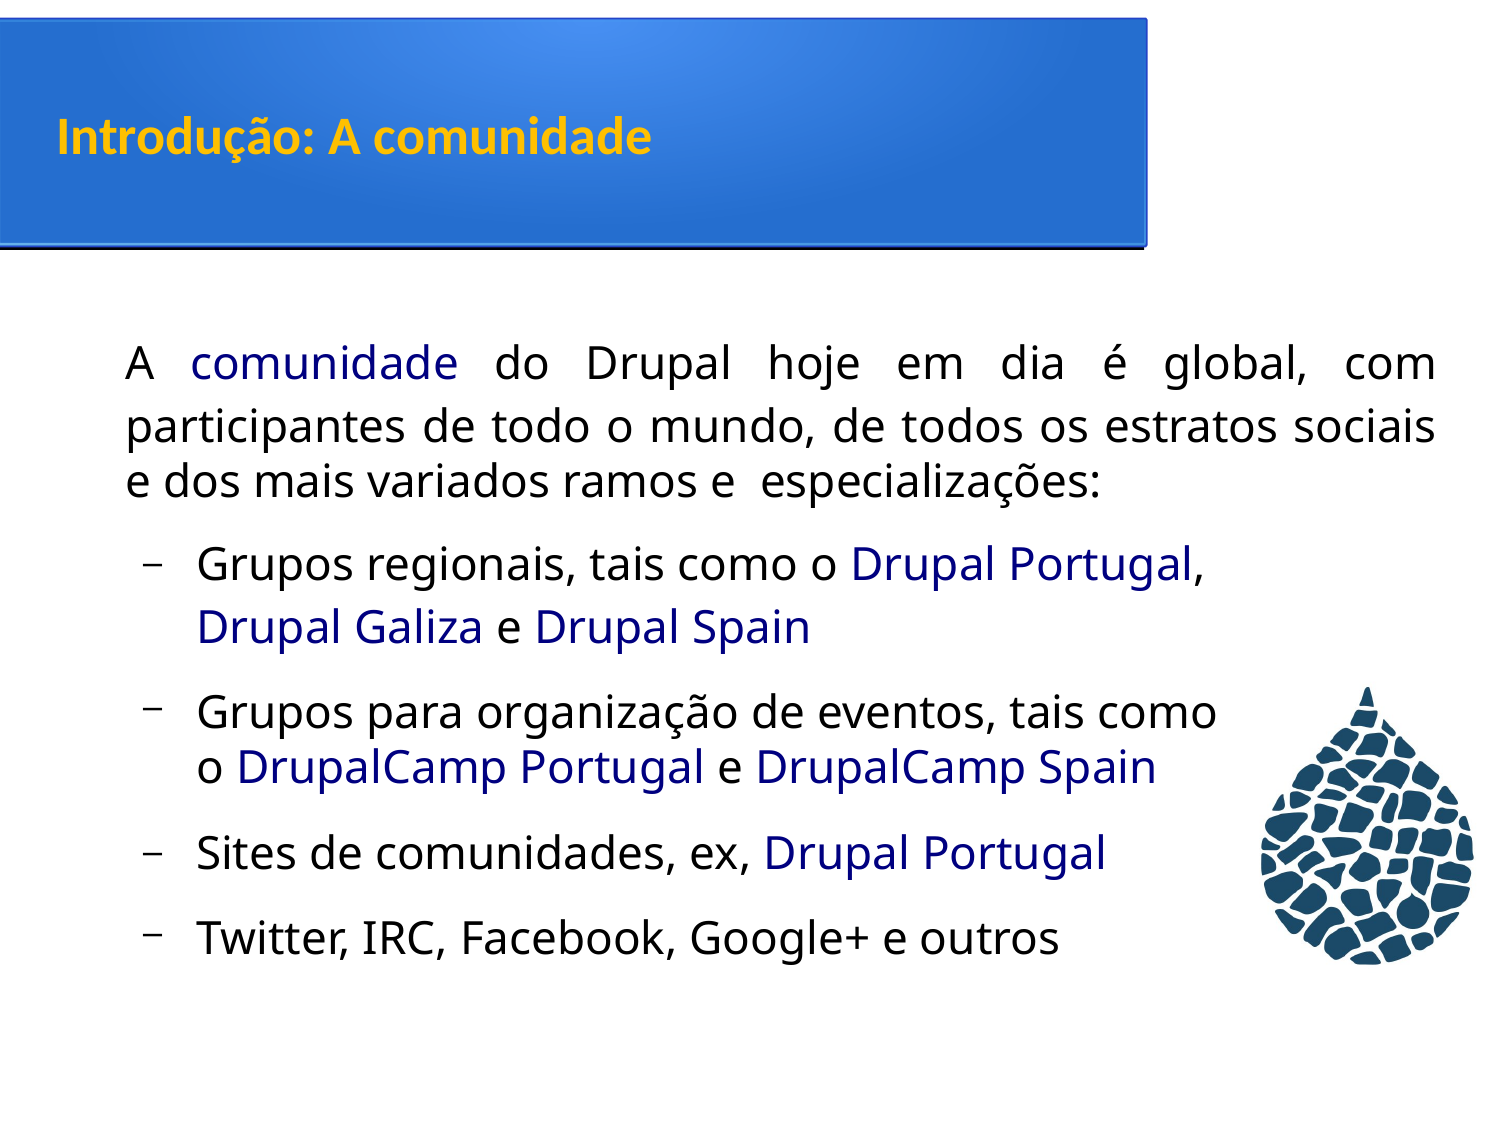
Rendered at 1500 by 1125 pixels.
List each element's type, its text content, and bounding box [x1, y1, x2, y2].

list A comunidade do Drupal hoje em dia é global, com participantes de todo o mundo, de todos os estratos sociais e dos mais variados ramos e especializações: Grupos regionais, tais como o Drupal Portugal, Drupal Galiza e Drupal Spain Grupos para organização de eventos, tais como o DrupalCamp Portugal e DrupalCamp Spain Sites de comunidades, ex, Drupal Portugal Twitter, IRC, Facebook, Google+ e outros [39, 326, 1453, 966]
list Introdução: A comunidade [41, 41, 1111, 225]
picture [1234, 673, 1500, 981]
